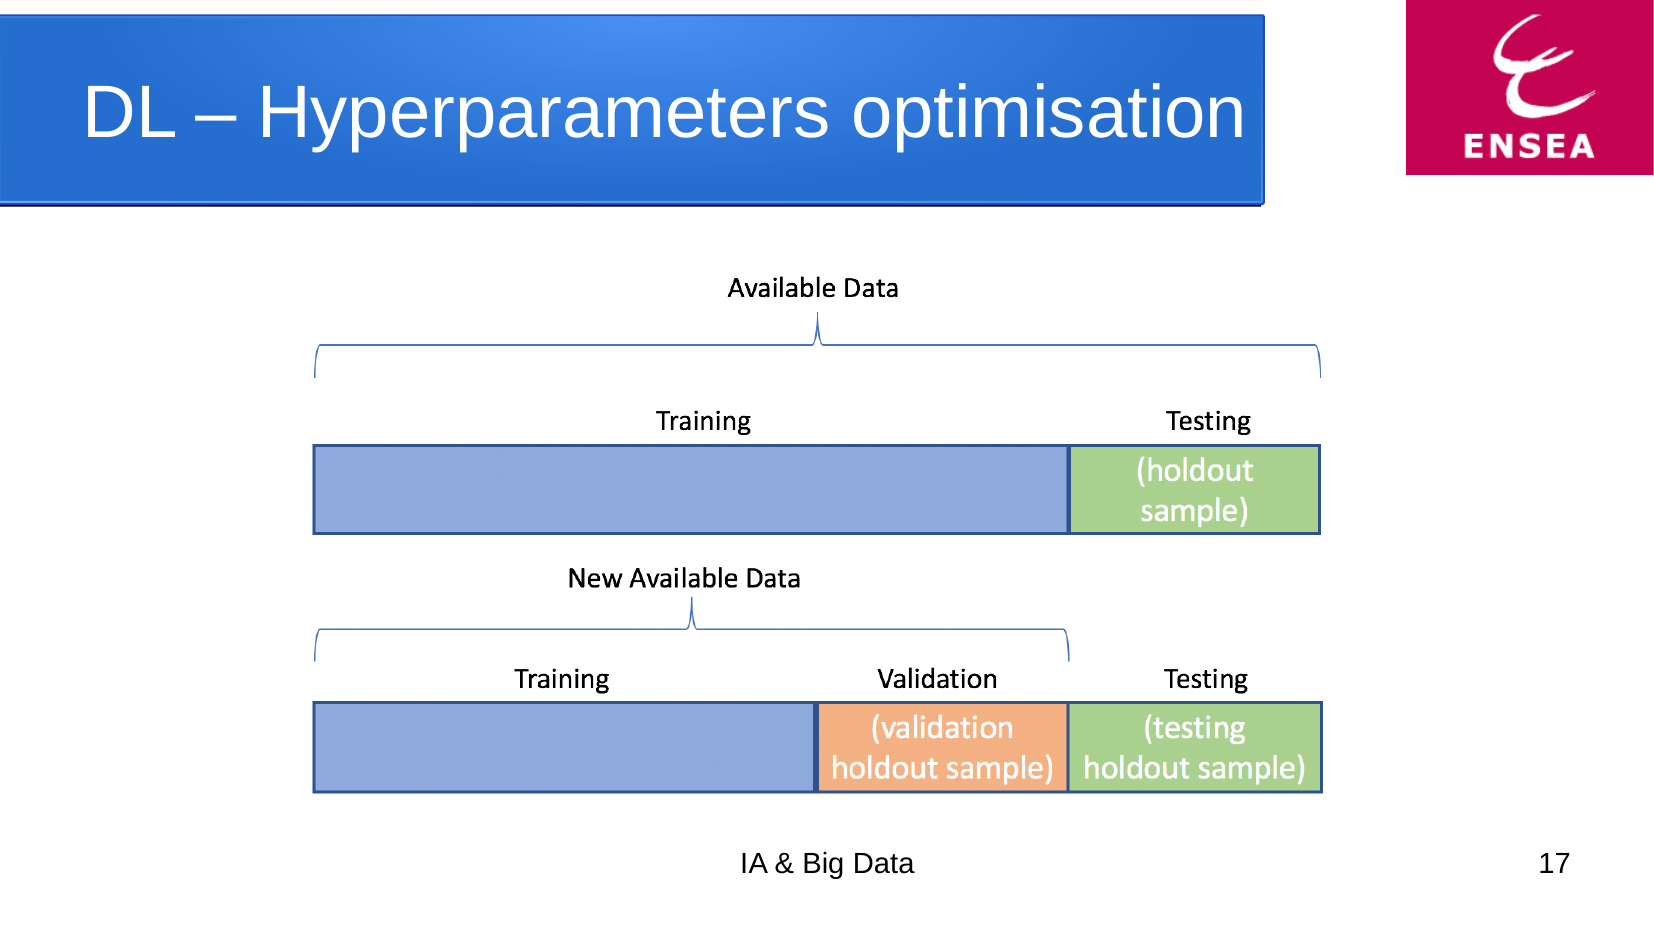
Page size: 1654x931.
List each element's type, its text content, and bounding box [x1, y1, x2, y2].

picture [295, 247, 1335, 808]
title DL – Hyperparameters optimisation [82, 29, 1264, 196]
picture [1406, 0, 1654, 175]
